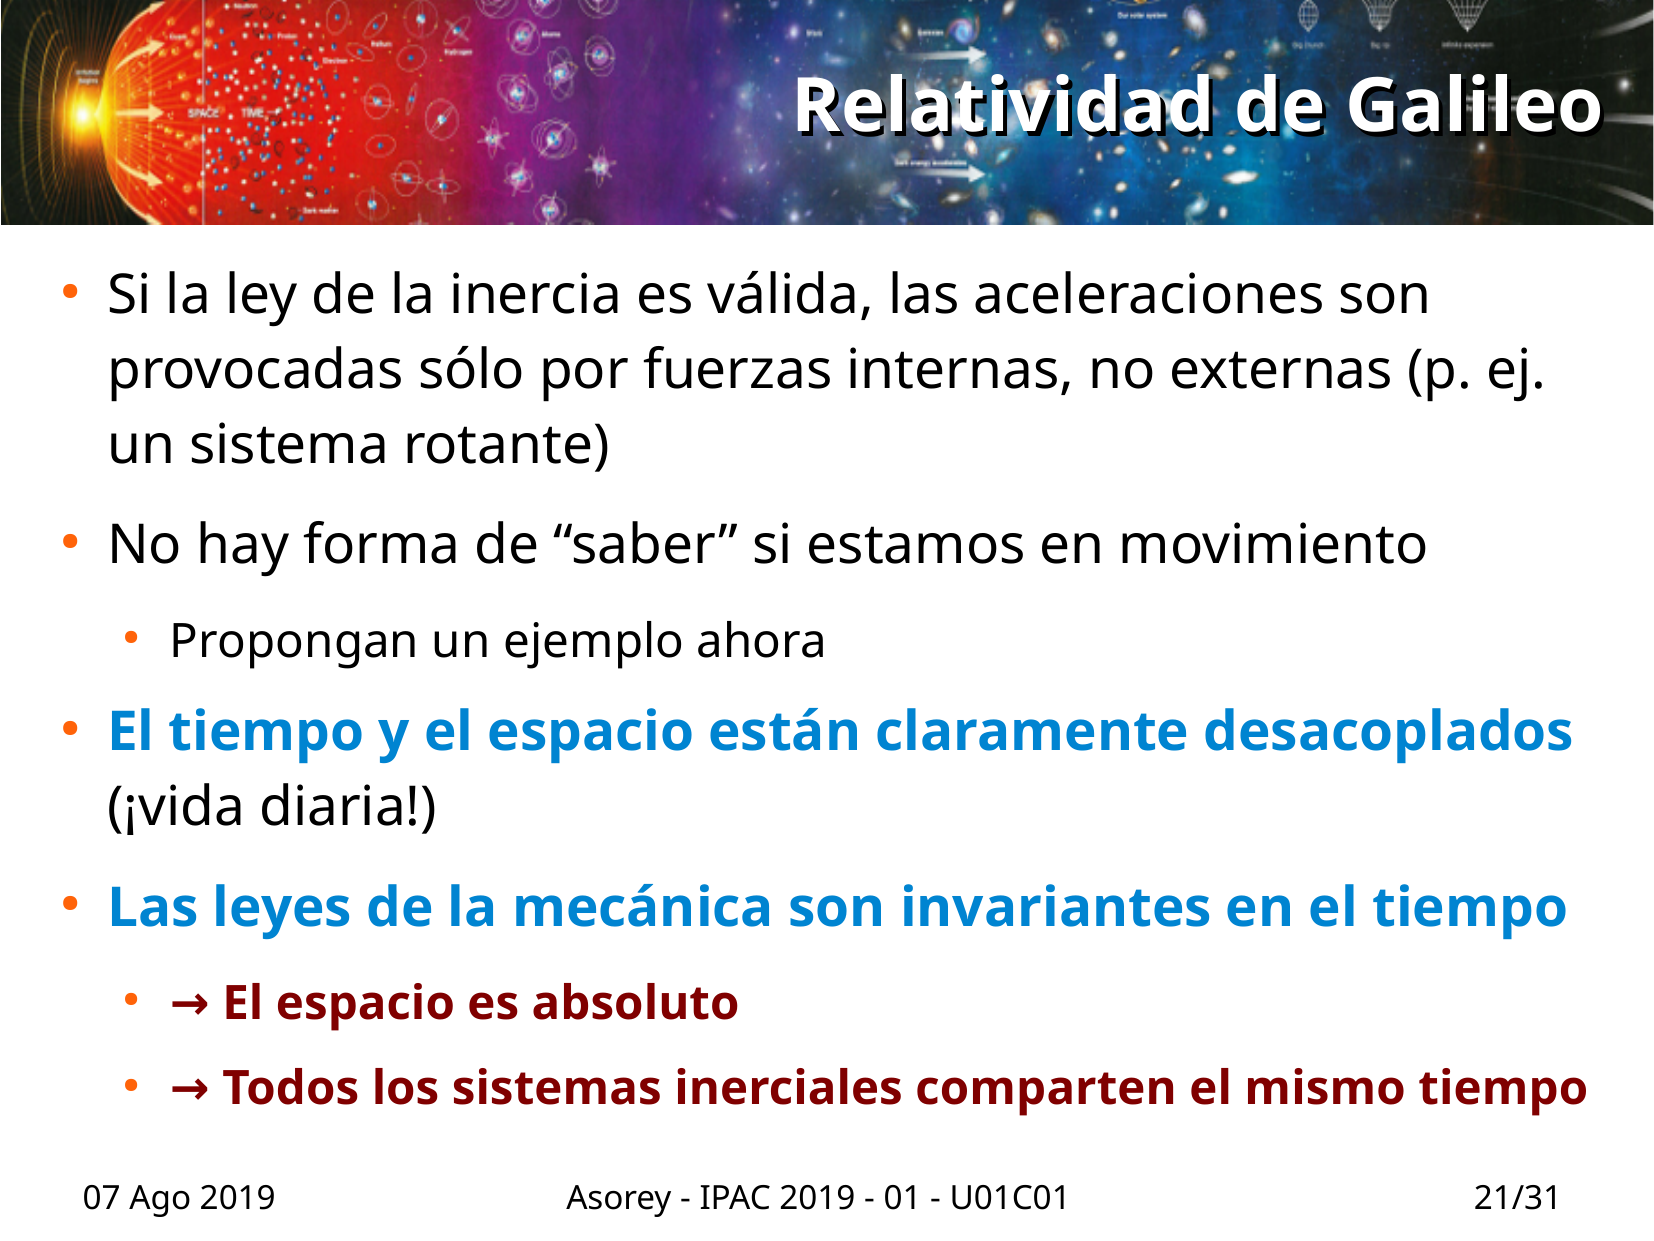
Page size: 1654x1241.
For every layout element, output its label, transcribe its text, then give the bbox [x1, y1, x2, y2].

title Relatividad de Galileo [45, 15, 1606, 191]
picture [1, 0, 1654, 225]
list Si la ley de la inercia es válida, las aceleraciones son provocadas sólo por fuerzas internas, no externas (p. ej. un sistema rotante) No hay forma de “saber” si estamos en movimiento Propongan un ejemplo ahora El tiempo y el espacio están claramente desacoplados (¡vida diaria!) Las leyes de la mecánica son invariantes en el tiempo → El espacio es absoluto → Todos los sistemas inerciales comparten el mismo tiempo [45, 255, 1606, 1156]
